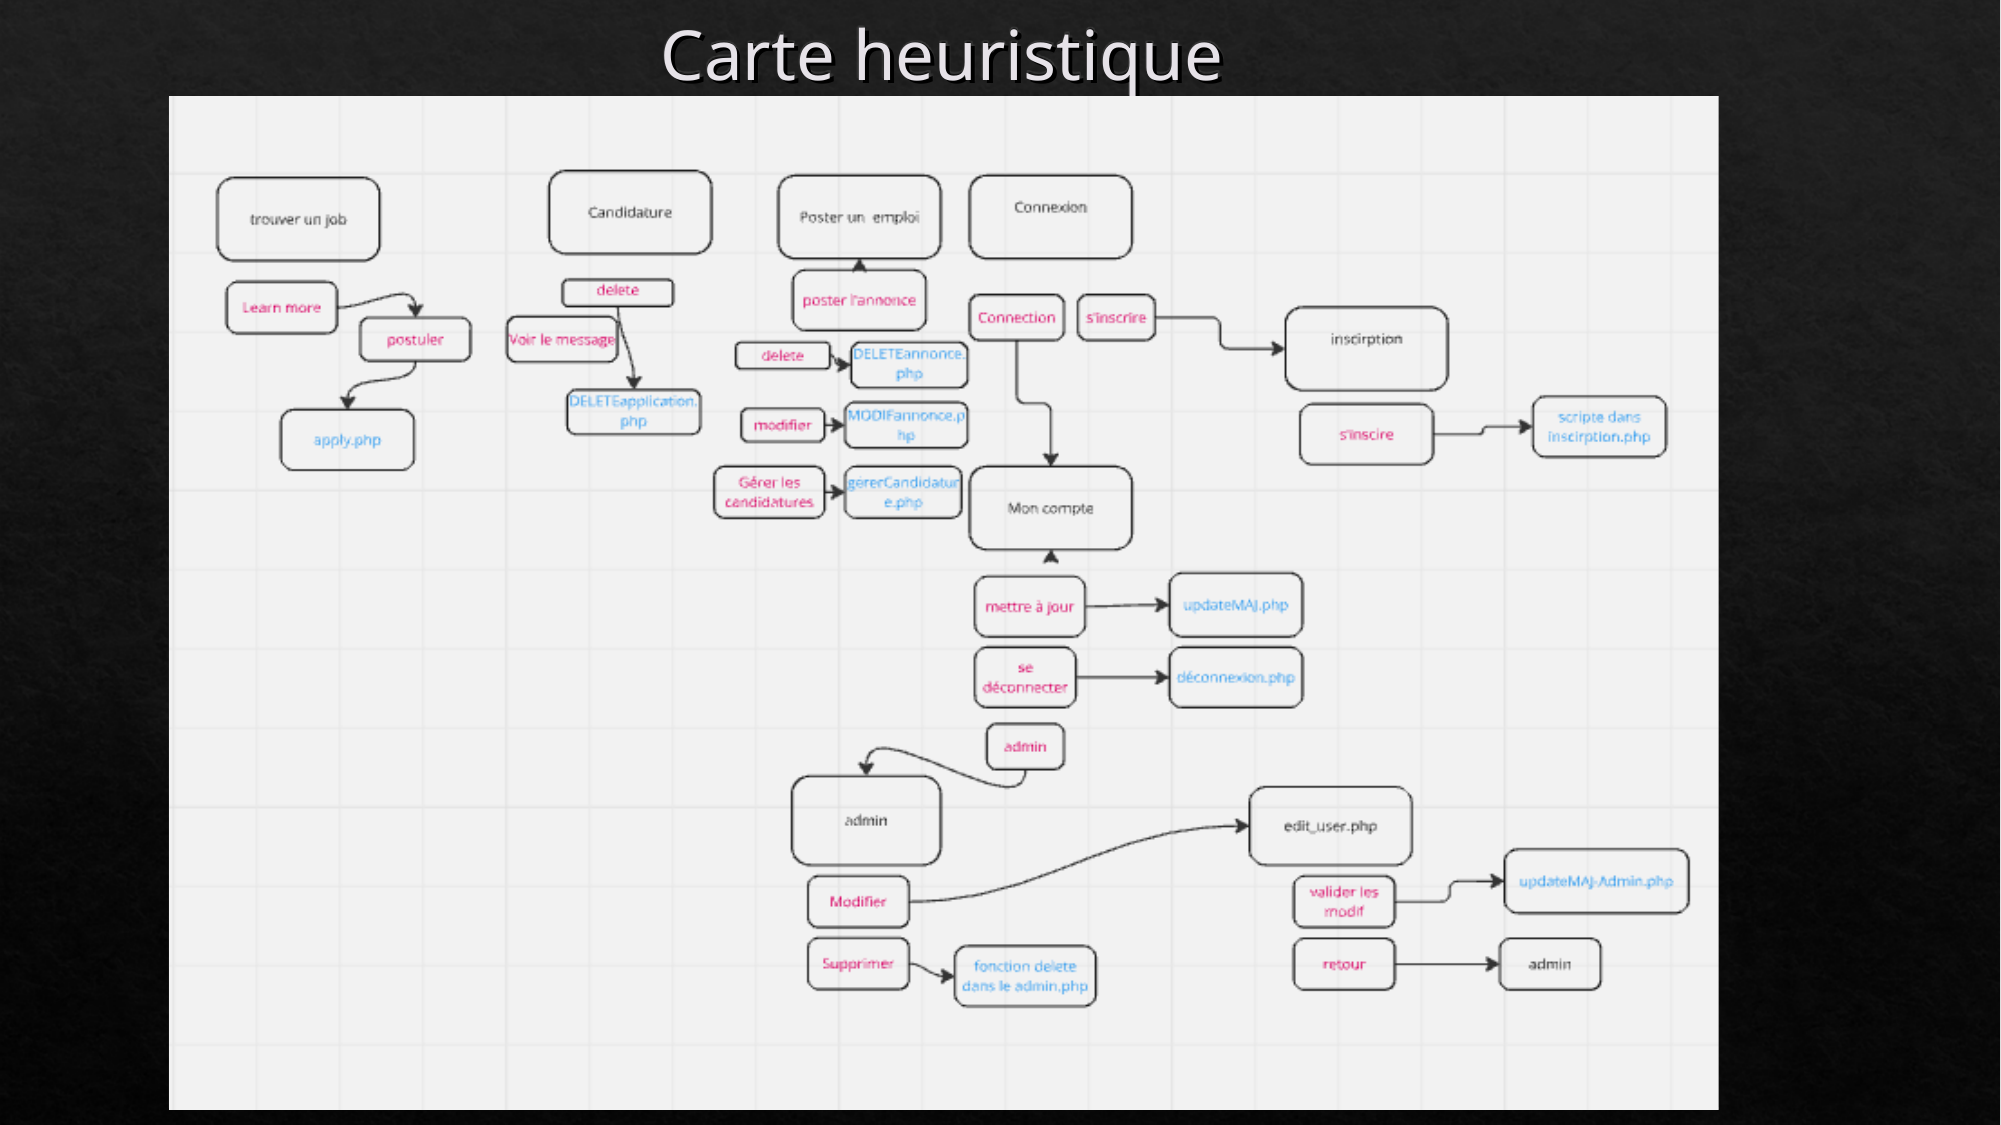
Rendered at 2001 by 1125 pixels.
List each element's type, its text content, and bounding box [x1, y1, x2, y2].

picture [166, 92, 1719, 1112]
title Carte heuristique [109, 12, 1777, 103]
